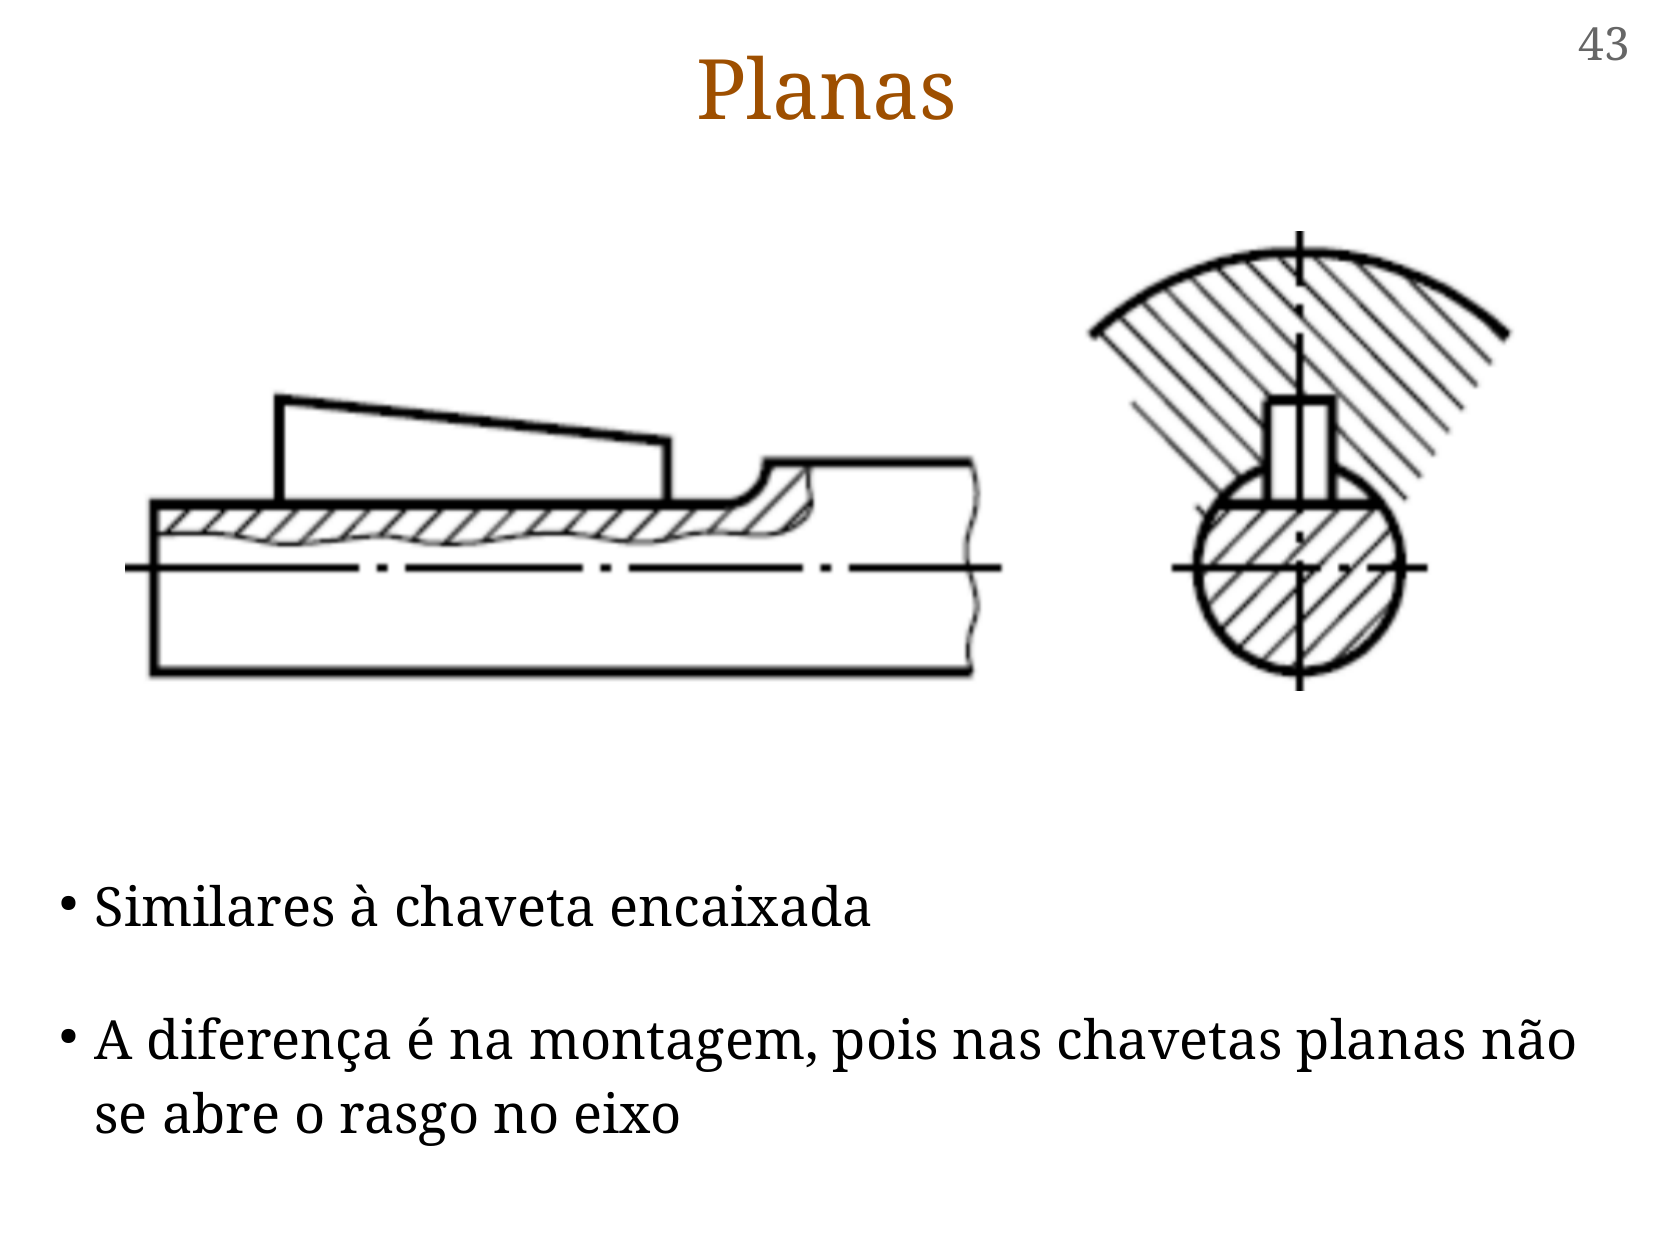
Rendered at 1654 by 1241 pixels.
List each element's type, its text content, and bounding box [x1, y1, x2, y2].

picture [125, 231, 1524, 691]
title Planas [59, 29, 1595, 148]
list Similares à chaveta encaixada A diferença é na montagem, pois nas chavetas planas não se abre o rasgo no eixo [59, 868, 1595, 1211]
